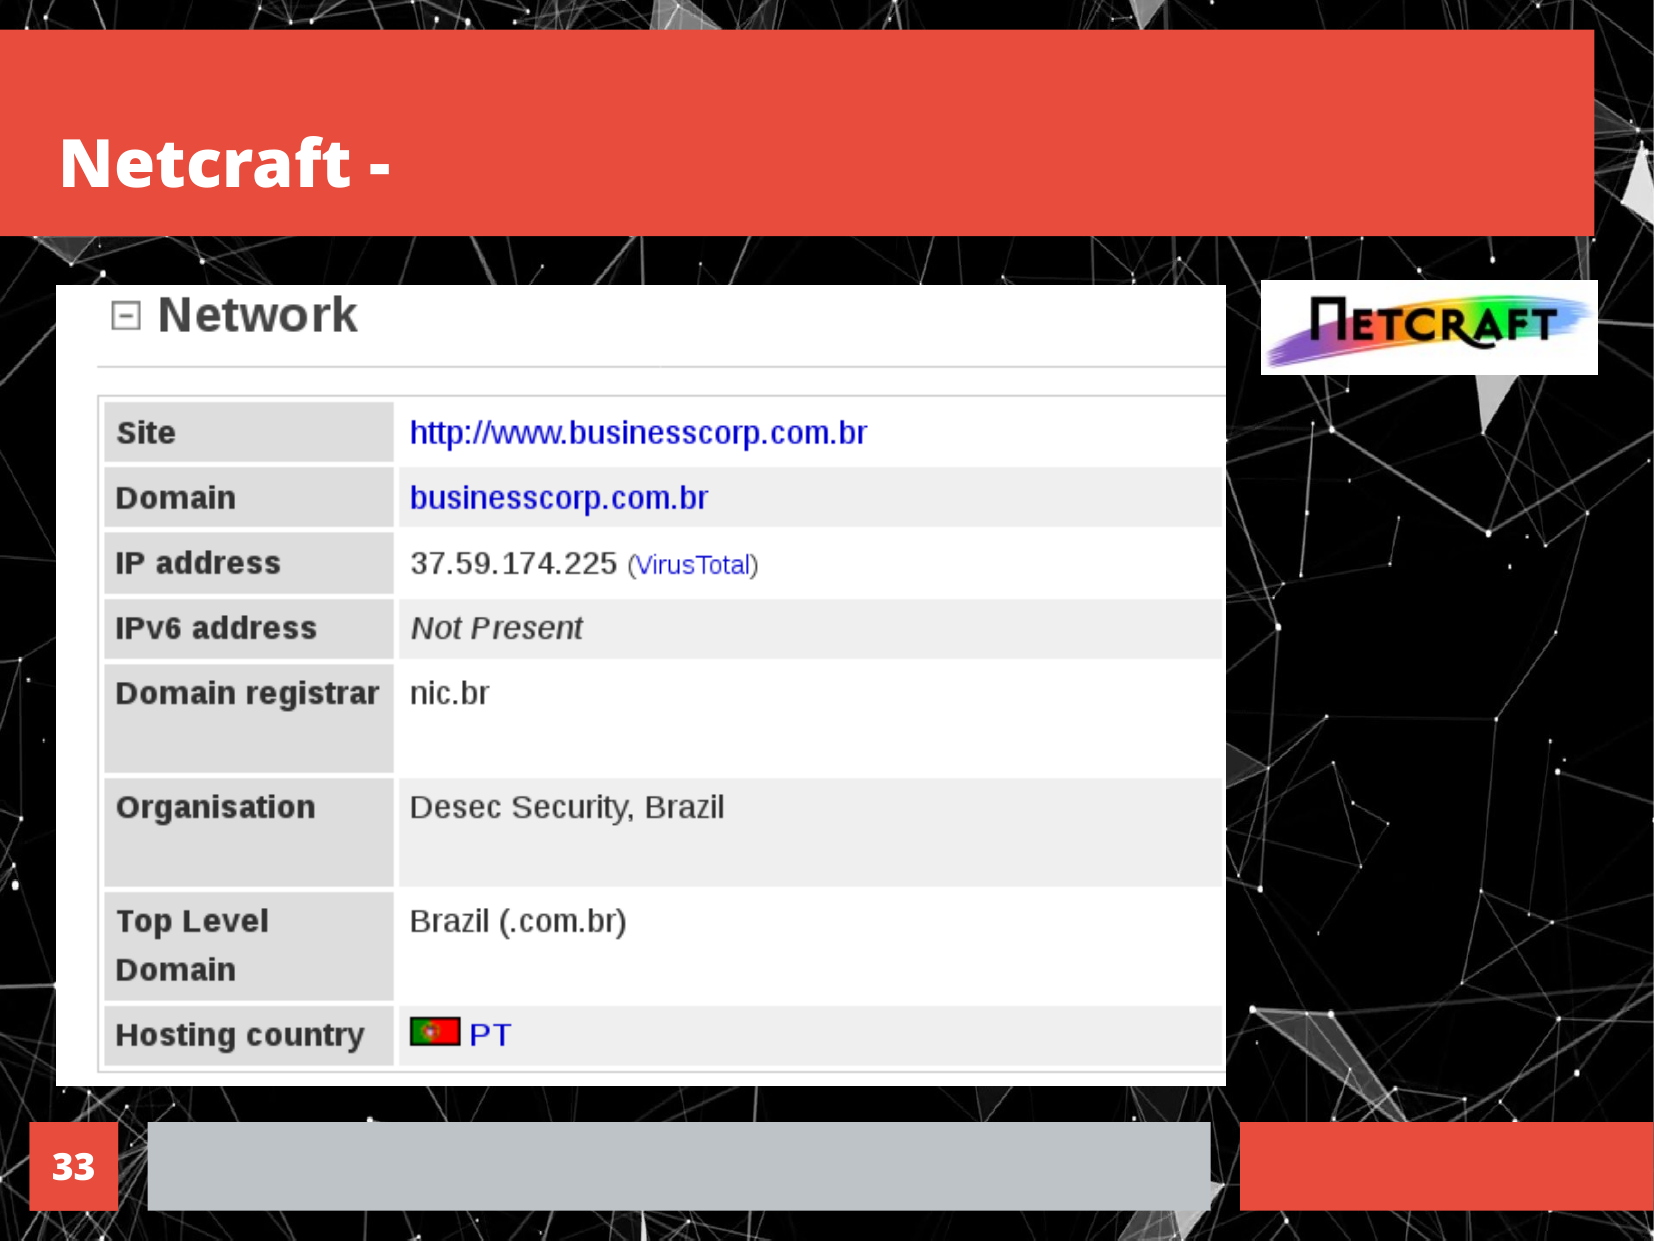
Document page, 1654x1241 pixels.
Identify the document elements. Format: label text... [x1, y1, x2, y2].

title Netcraft - [59, 59, 1595, 207]
picture [0, 0, 1654, 1241]
